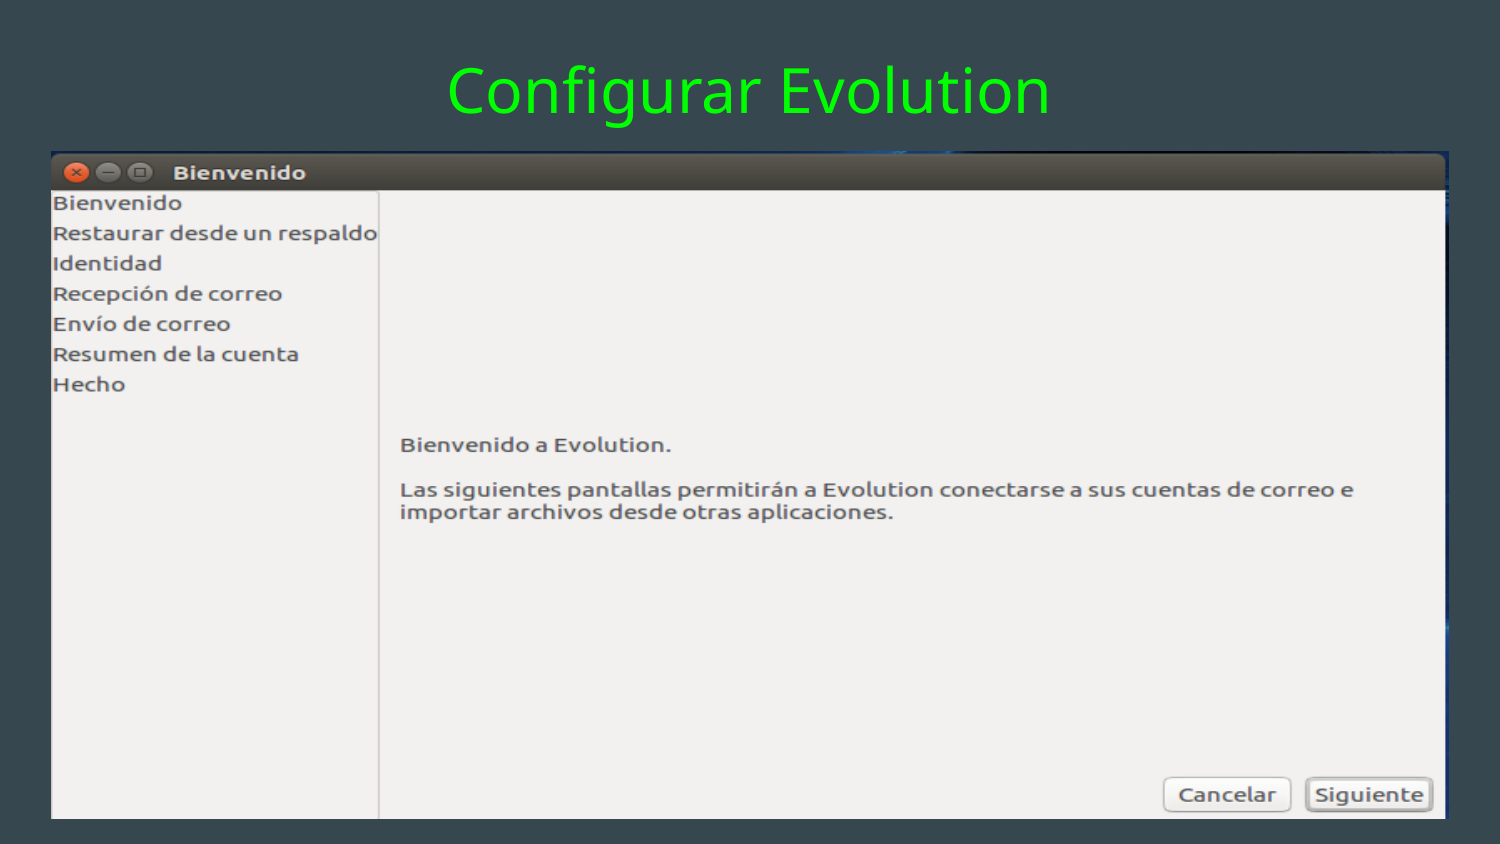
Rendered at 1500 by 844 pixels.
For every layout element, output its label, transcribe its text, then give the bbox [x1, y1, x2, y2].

title Configurar Evolution [51, 35, 1449, 135]
picture [51, 151, 1449, 819]
